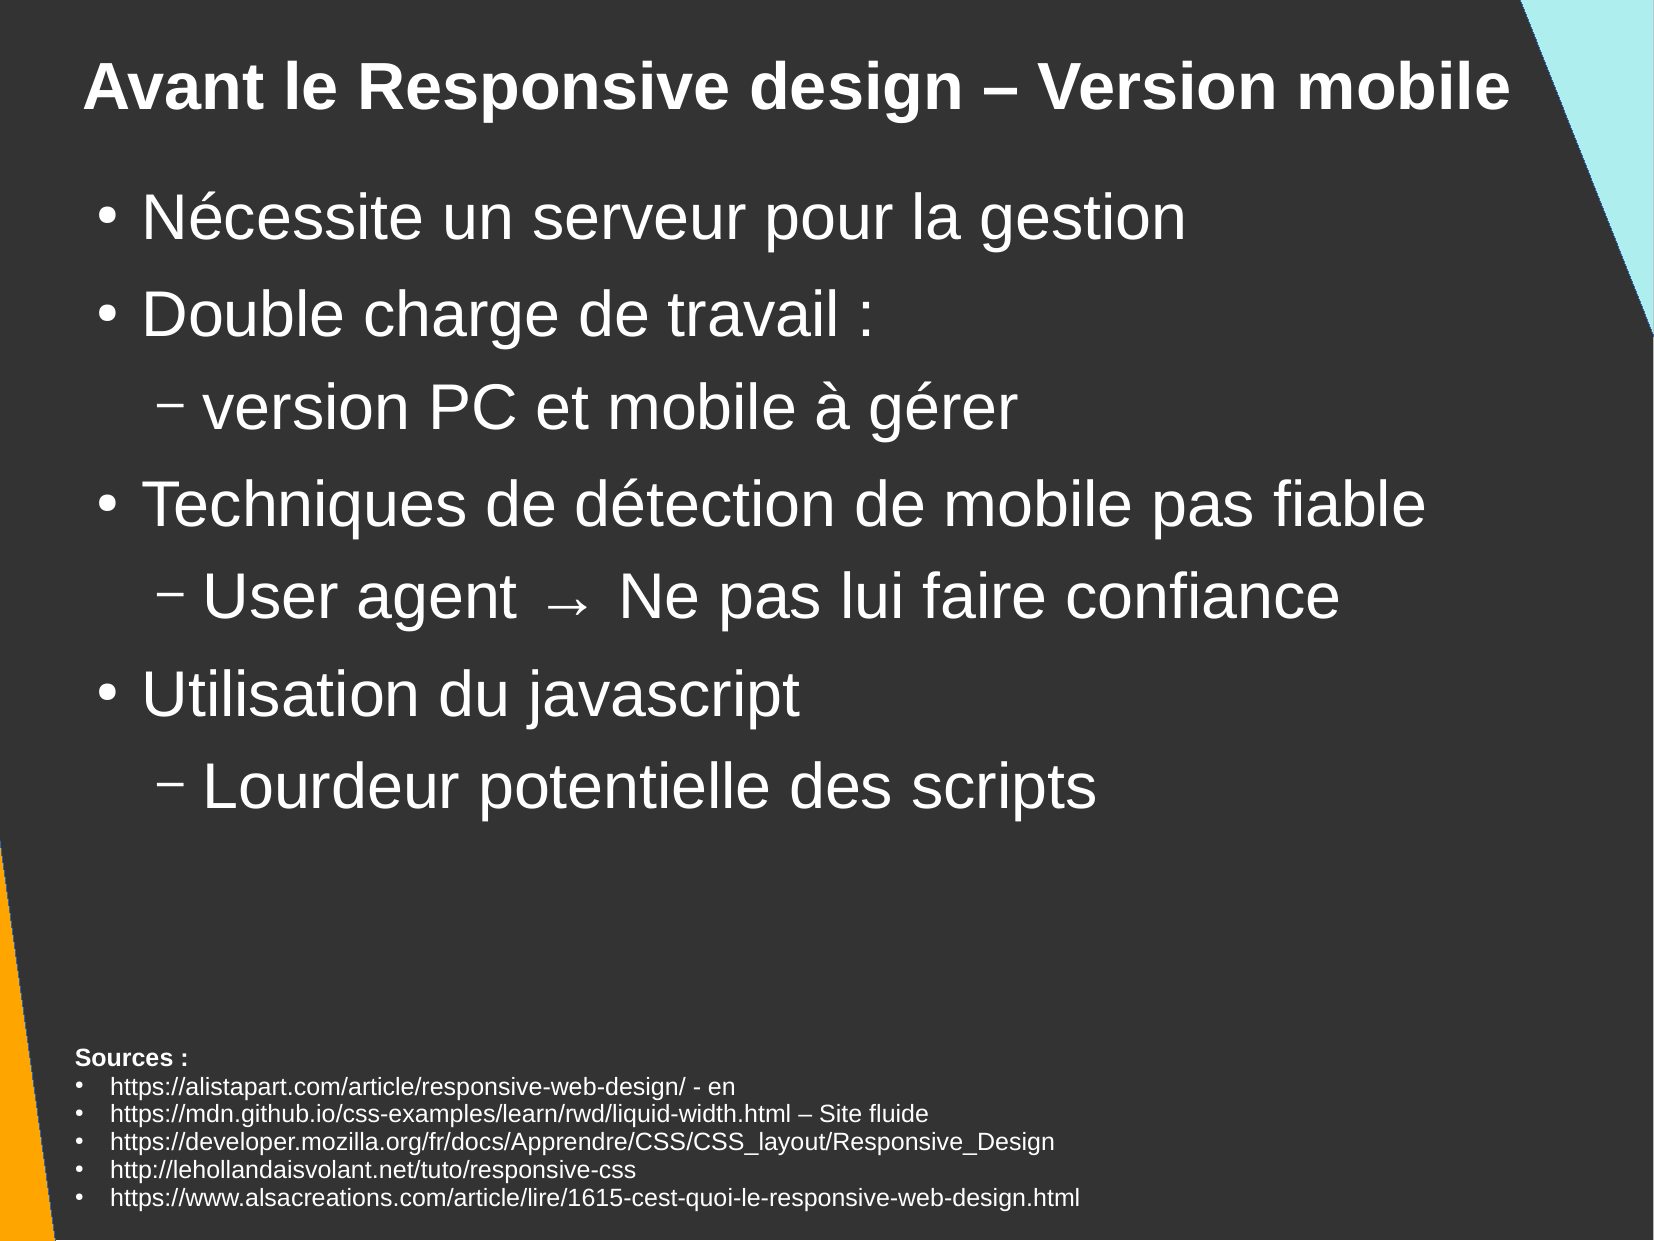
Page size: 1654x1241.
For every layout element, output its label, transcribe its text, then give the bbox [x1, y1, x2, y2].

text_box Sources : https://alistapart.com/article/responsive-web-design/ - en https://mdn.github.io/css-examples/learn/rwd/liquid-width.html – Site fluide https://developer.mozilla.org/fr/docs/Apprendre/CSS/CSS_layout/Responsive_Design http://lehollandaisvolant.net/tuto/responsive-css https://www.alsacreations.com/article/lire/1615-cest-quoi-le-responsive-web-design.html [60, 1036, 1546, 1220]
list Nécessite un serveur pour la gestion Double charge de travail : version PC et mobile à gérer Techniques de détection de mobile pas fiable User agent → Ne pas lui faire confiance Utilisation du javascript Lourdeur potentielle des scripts [80, 180, 1605, 827]
title Avant le Responsive design – Version mobile [82, 49, 1571, 152]
text_box [0, 840, 56, 1241]
text_box [1520, 0, 1654, 337]
